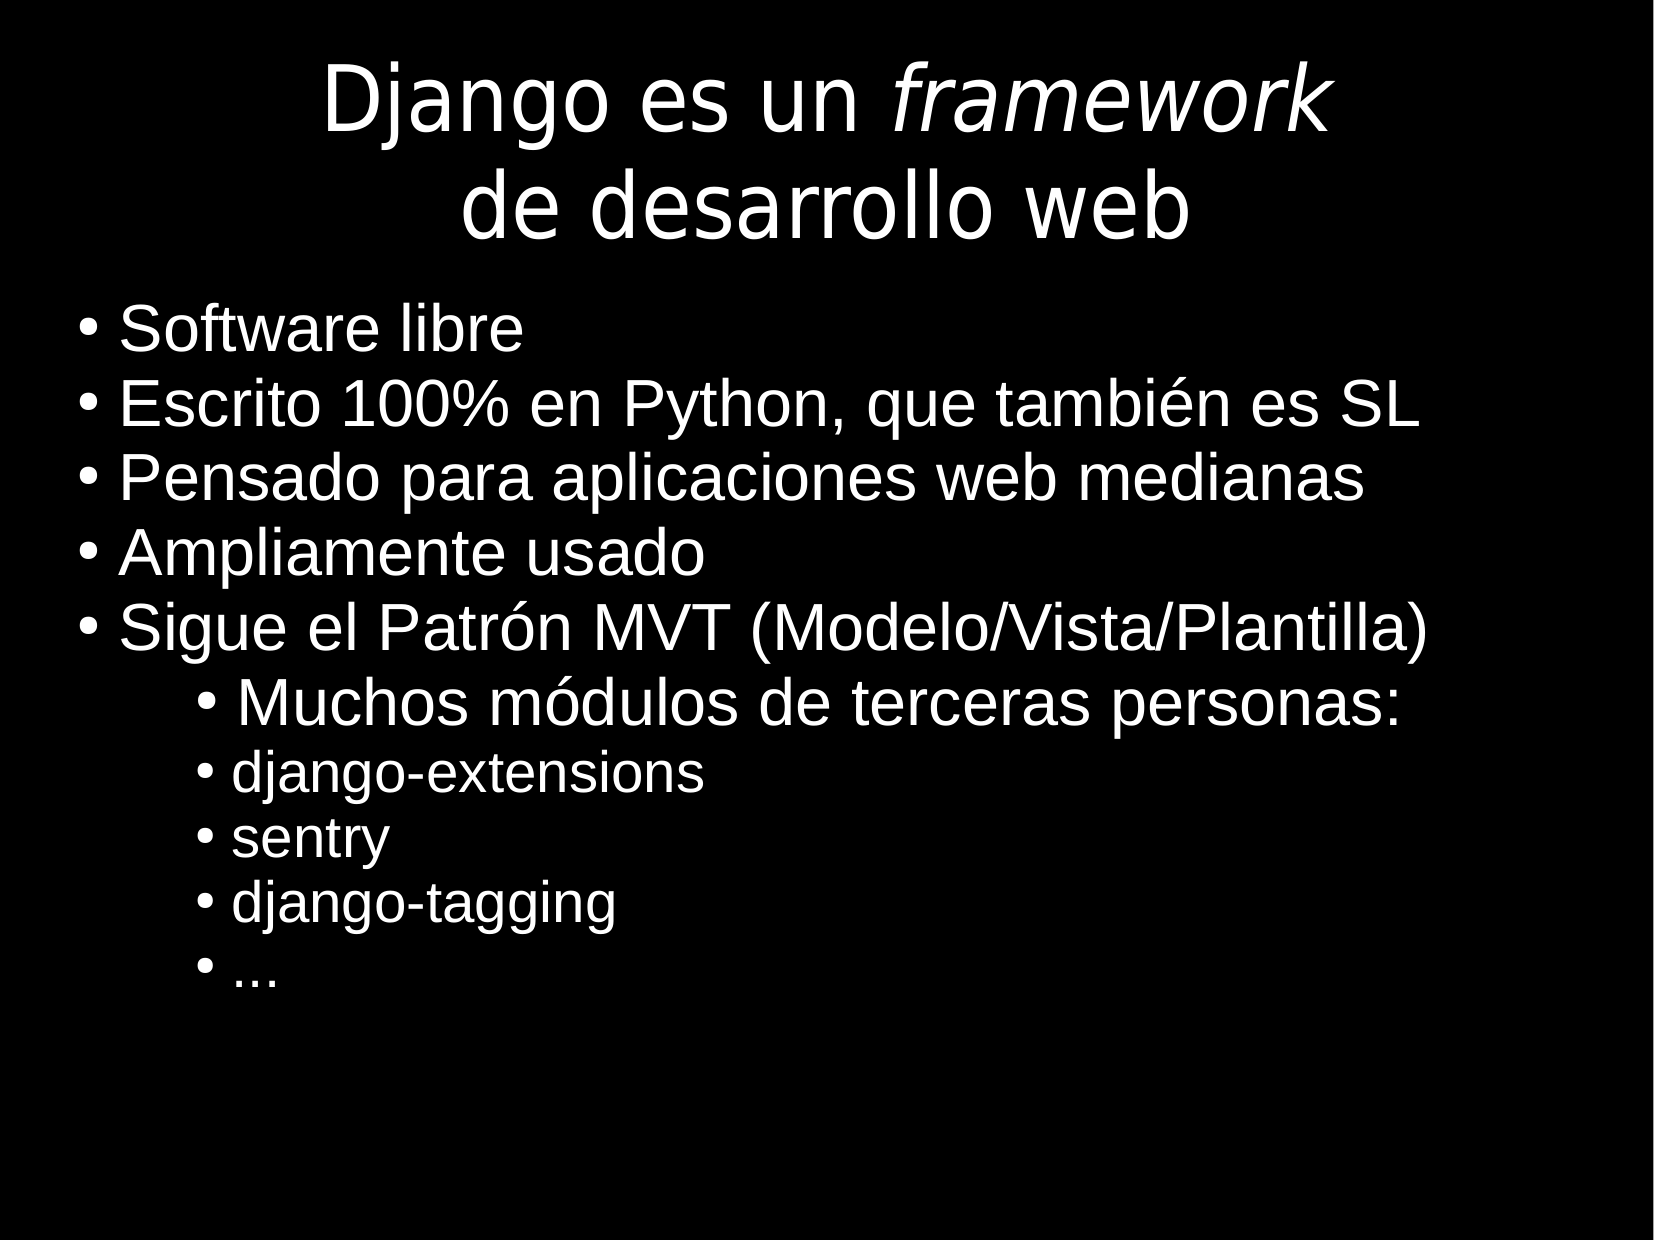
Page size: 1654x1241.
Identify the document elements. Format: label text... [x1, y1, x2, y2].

text_box Software libre Escrito 100% en Python, que también es SL Pensado para aplicaciones web medianas Ampliamente usado Sigue el Patrón MVT (Modelo/Vista/Plantilla) Muchos módulos de terceras personas: django-extensions sentry django-tagging ... [61, 283, 1605, 1160]
title Django es un framework de desarrollo web [82, 45, 1571, 261]
